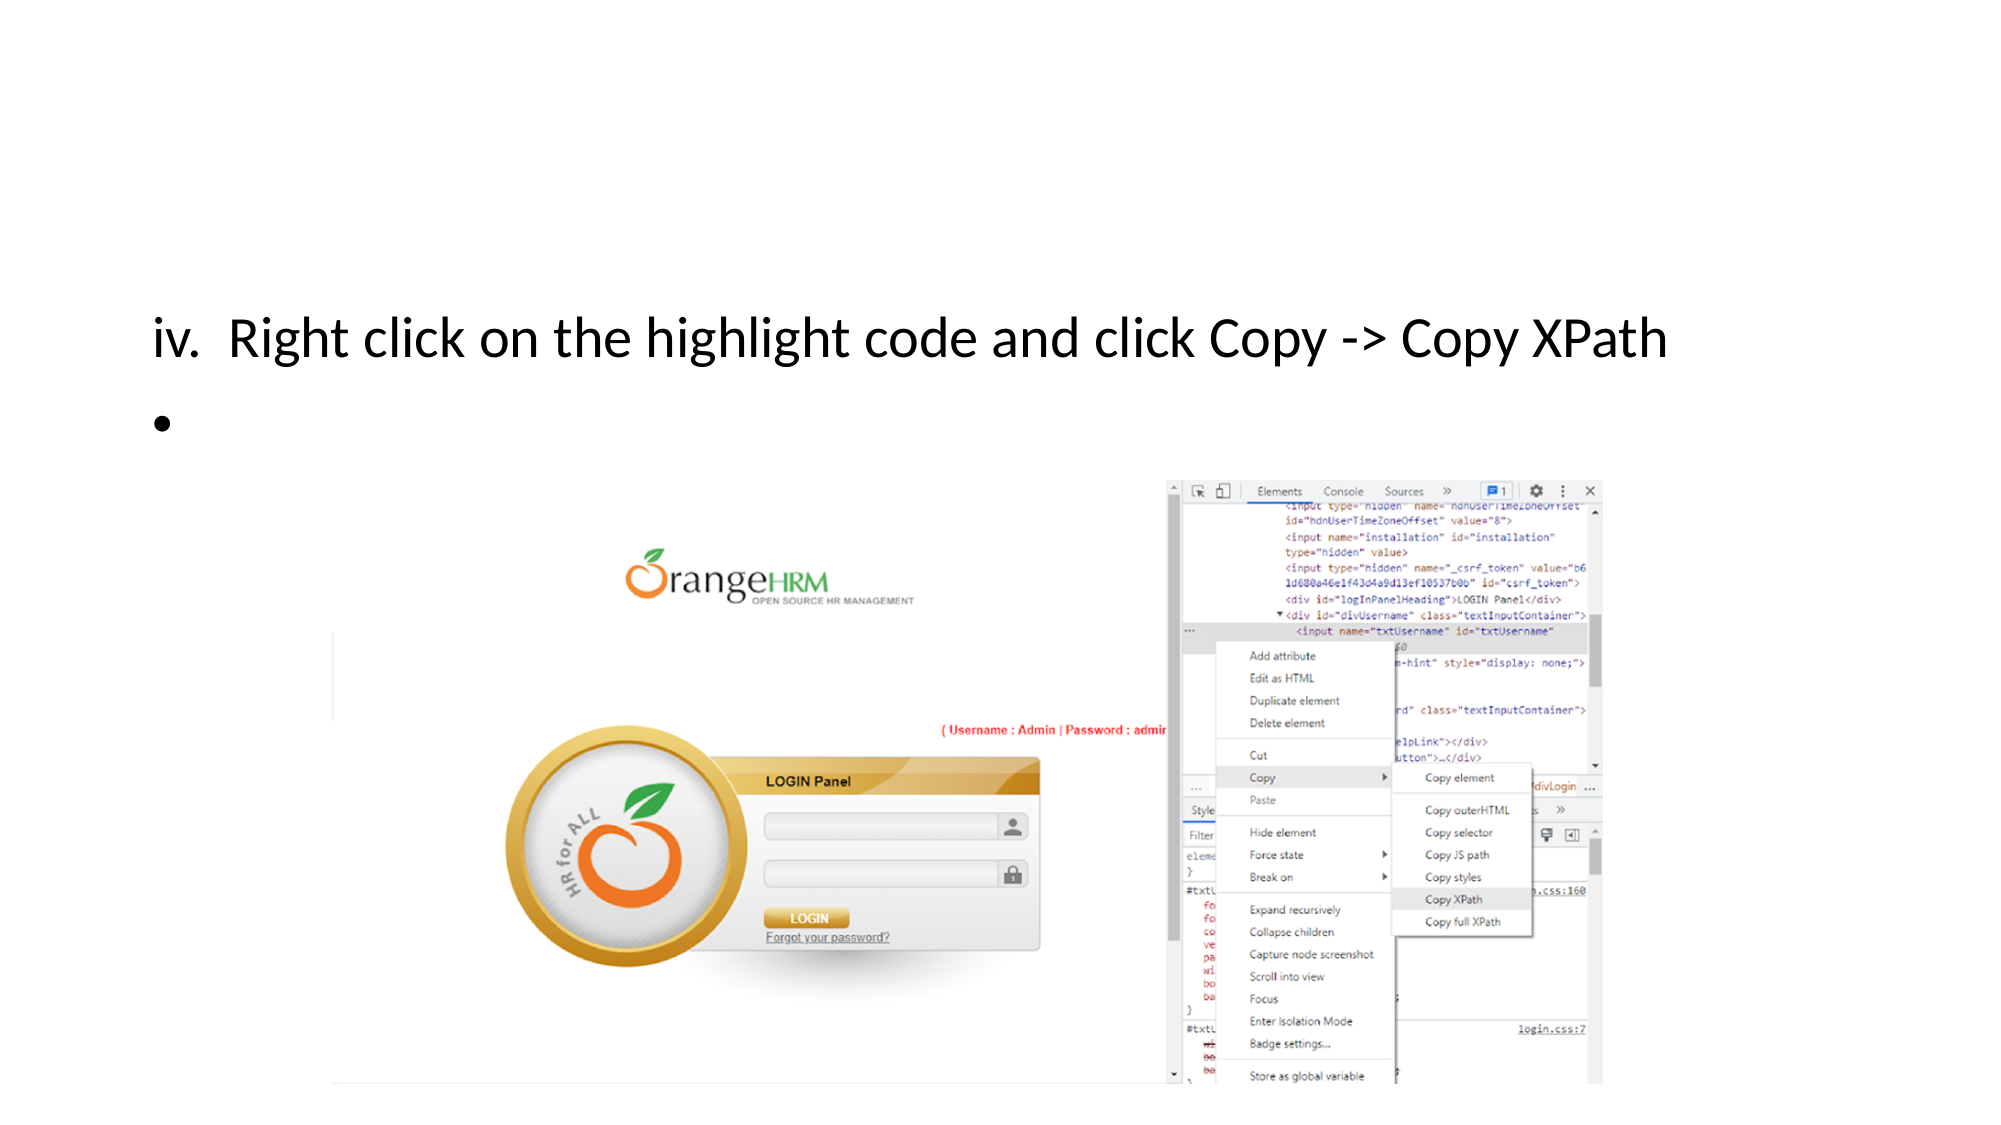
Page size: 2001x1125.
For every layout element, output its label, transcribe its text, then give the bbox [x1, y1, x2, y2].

list iv. Right click on the highlight code and click Copy -> Copy XPath [137, 299, 1863, 1014]
picture [332, 480, 1603, 1085]
